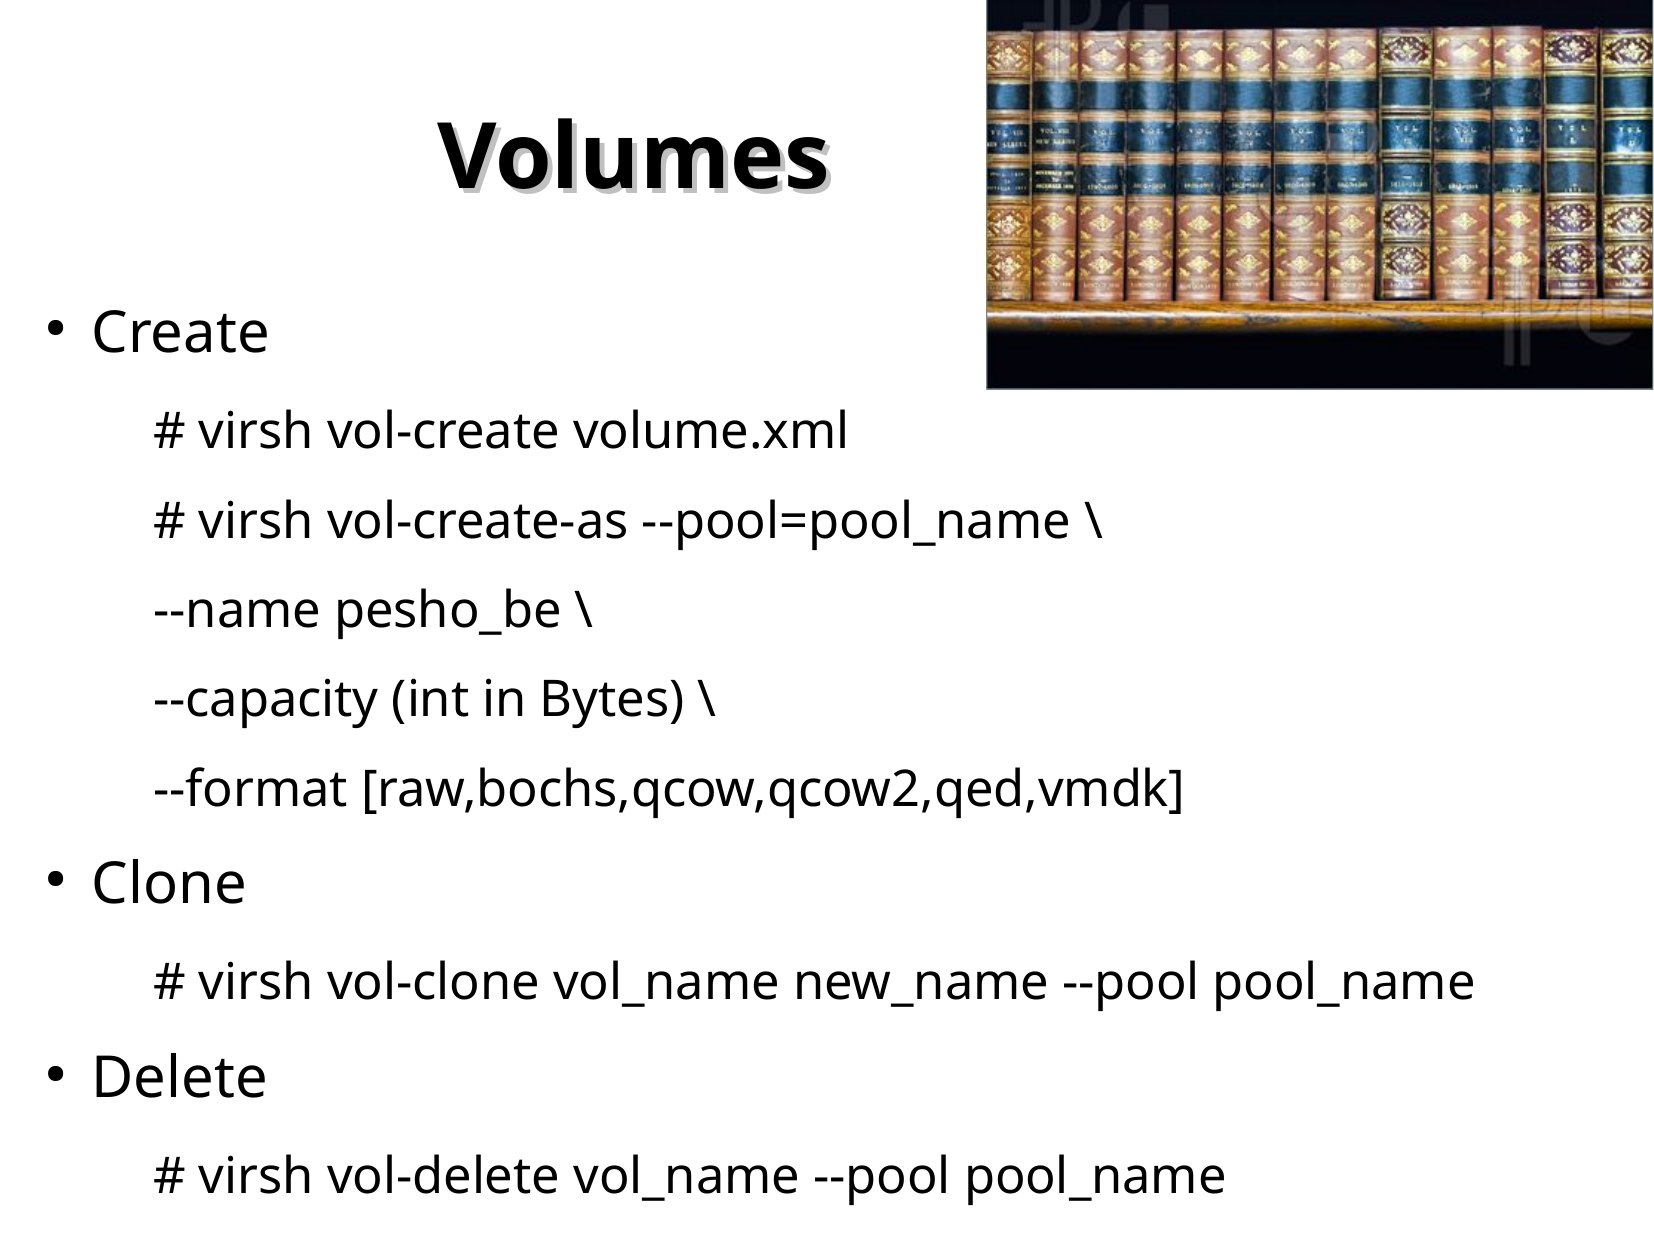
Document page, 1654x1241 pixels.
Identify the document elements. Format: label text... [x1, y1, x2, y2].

picture [986, 0, 1654, 391]
list Create # virsh vol-create volume.xml # virsh vol-create-as --pool=pool_name \ --name pesho_be \ --capacity (int in Bytes) \ --format [raw,bochs,qcow,qcow2,qed,vmdk] Clone # virsh vol-clone vol_name new_name --pool pool_name Delete # virsh vol-delete vol_name --pool pool_name [30, 290, 1621, 1216]
title Volumes [82, 49, 986, 257]
